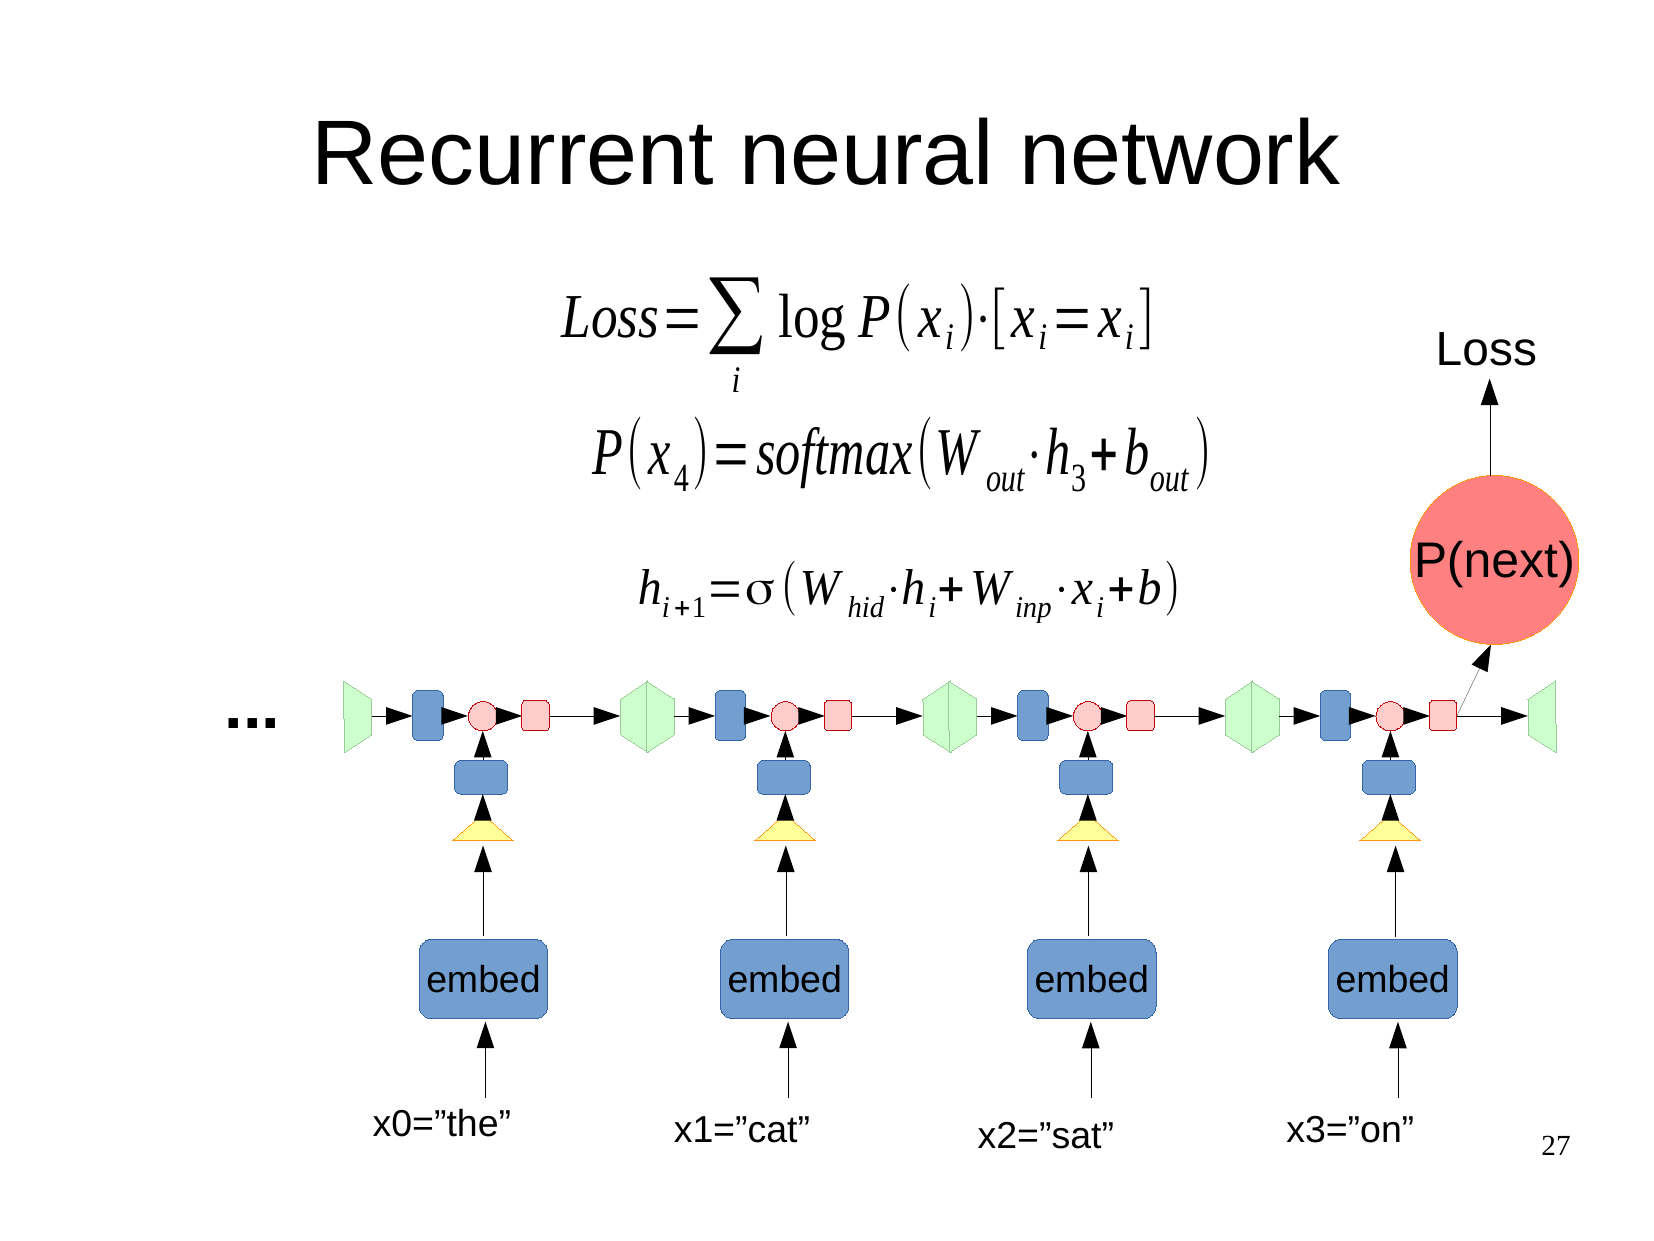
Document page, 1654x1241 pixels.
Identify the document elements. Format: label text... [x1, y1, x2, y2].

text_box [757, 760, 811, 795]
text_box [771, 701, 798, 731]
chart [625, 557, 1194, 623]
text_box [620, 680, 675, 753]
text_box [1017, 690, 1049, 741]
text_box x1=”cat” [659, 1101, 869, 1159]
text_box [922, 680, 977, 753]
text_box [715, 690, 746, 741]
text_box [521, 700, 550, 731]
text_box [1429, 700, 1457, 731]
text_box [1320, 690, 1351, 741]
text_box ... [50, 617, 455, 795]
text_box embed [1328, 939, 1458, 1019]
text_box P(next) [1410, 475, 1579, 645]
text_box [1375, 701, 1403, 731]
chart [545, 270, 1165, 400]
text_box [455, 760, 508, 795]
title Recurrent neural network [82, 49, 1571, 257]
text_box [1057, 821, 1119, 841]
chart [576, 411, 1223, 499]
text_box [1362, 760, 1416, 795]
text_box [1359, 821, 1421, 841]
text_box [468, 701, 495, 731]
text_box embed [419, 939, 548, 1019]
text_box x2=”sat” [963, 1107, 1190, 1165]
text_box embed [1027, 939, 1157, 1019]
text_box x0=”the” [357, 1095, 568, 1152]
text_box [1126, 700, 1155, 731]
text_box [1059, 760, 1113, 795]
text_box [452, 821, 514, 841]
text_box [1225, 680, 1280, 753]
text_box [754, 821, 816, 841]
text_box Loss [1420, 313, 1553, 404]
text_box x3=”on” [1271, 1101, 1485, 1159]
text_box [824, 700, 852, 731]
text_box [1073, 701, 1100, 731]
text_box [1527, 680, 1557, 753]
text_box embed [720, 939, 849, 1019]
